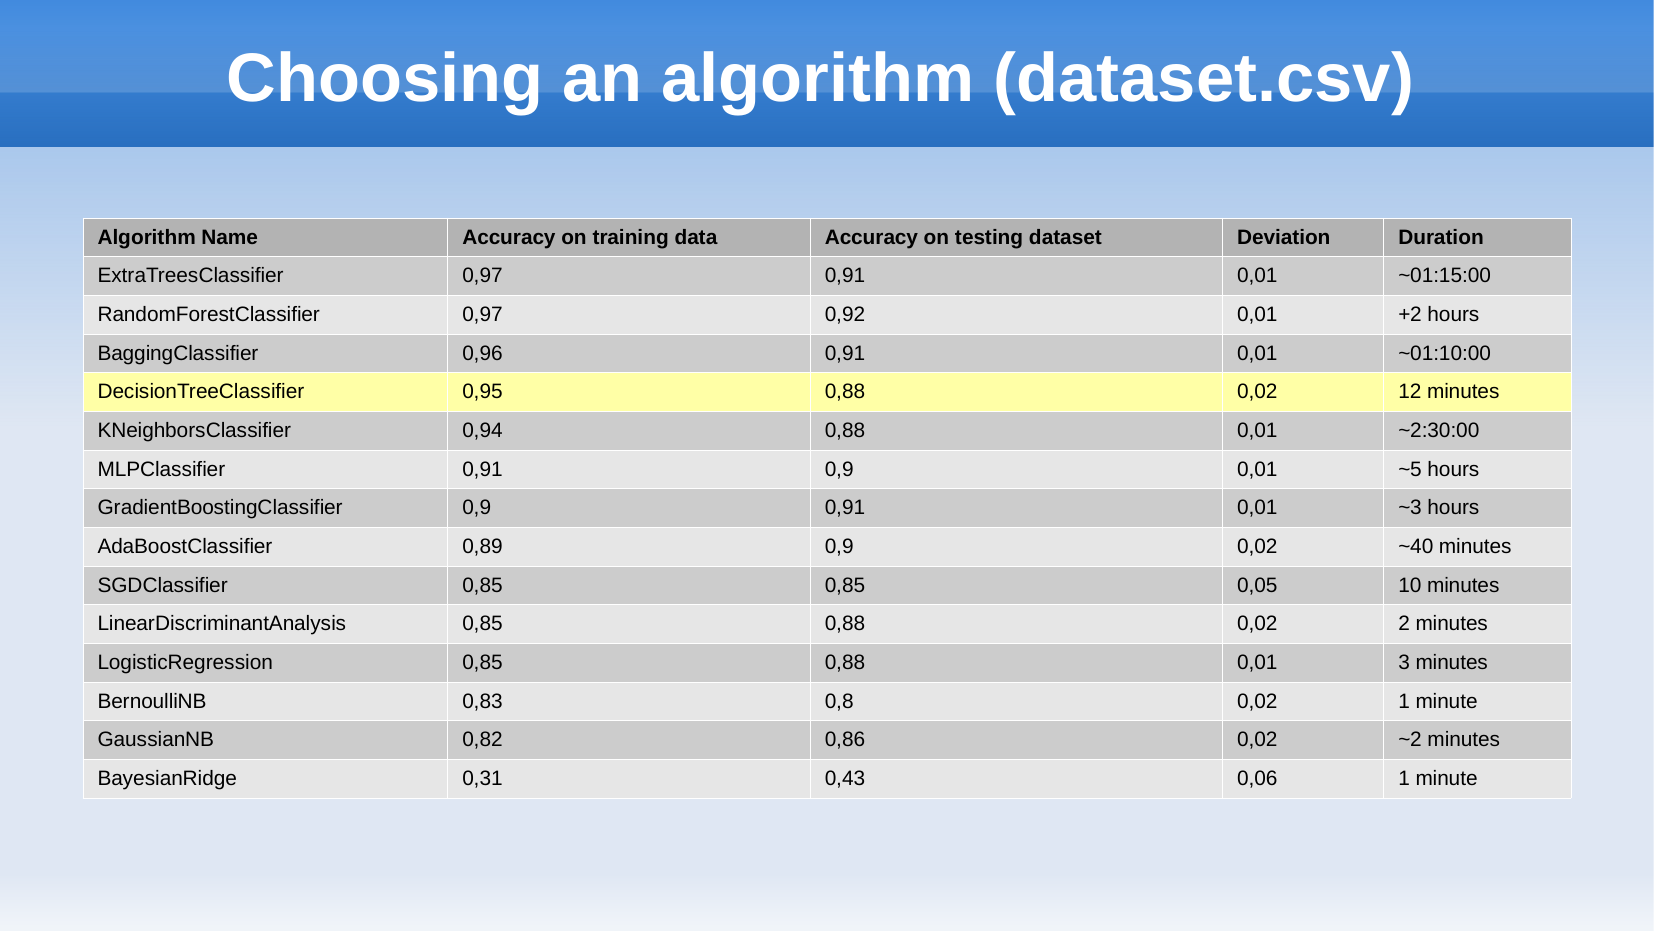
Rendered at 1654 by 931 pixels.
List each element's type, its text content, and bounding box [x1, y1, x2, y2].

table_cell 10 minutes [1384, 567, 1571, 604]
table_cell 1 minute [1384, 760, 1571, 798]
table_header Duration [1384, 219, 1571, 256]
table_cell DecisionTreeClassifier [84, 373, 447, 411]
table_cell 0,01 [1223, 412, 1383, 450]
table_cell 0,97 [448, 257, 810, 295]
table_cell 2 minutes [1384, 605, 1571, 643]
table_cell 0,01 [1223, 451, 1383, 488]
table_cell 0,96 [448, 335, 810, 372]
table_cell RandomForestClassifier [84, 296, 447, 334]
table_cell 0,88 [811, 605, 1222, 643]
table_cell GaussianNB [84, 721, 447, 759]
table_cell ~2:30:00 [1384, 412, 1571, 450]
table_header Accuracy on training data [448, 219, 810, 256]
table_cell 0,88 [811, 412, 1222, 450]
table_cell GradientBoostingClassifier [84, 489, 447, 527]
table_cell AdaBoostClassifier [84, 528, 447, 566]
title Choosing an algorithm (dataset.csv) [76, 0, 1565, 156]
table_cell 0,06 [1223, 760, 1383, 798]
table_cell 0,82 [448, 721, 810, 759]
table_cell 0,85 [448, 644, 810, 682]
table_cell MLPClassifier [84, 451, 447, 488]
table_cell 0,9 [448, 489, 810, 527]
table_cell 0,85 [811, 567, 1222, 604]
table_cell LinearDiscriminantAnalysis [84, 605, 447, 643]
table_header Algorithm Name [84, 219, 447, 256]
table_cell 0,91 [448, 451, 810, 488]
table_cell 0,02 [1223, 605, 1383, 643]
table_cell 0,01 [1223, 489, 1383, 527]
table_cell 0,02 [1223, 528, 1383, 566]
table_cell KNeighborsClassifier [84, 412, 447, 450]
table_cell 0,85 [448, 567, 810, 604]
table_cell ExtraTreesClassifier [84, 257, 447, 295]
table_cell 0,9 [811, 528, 1222, 566]
table_cell 0,8 [811, 683, 1222, 720]
table_cell 0,02 [1223, 373, 1383, 411]
table_cell 0,86 [811, 721, 1222, 759]
table_cell 0,01 [1223, 257, 1383, 295]
table_cell 0,9 [811, 451, 1222, 488]
table_cell 0,85 [448, 605, 810, 643]
table_header Accuracy on testing dataset [811, 219, 1222, 256]
table_cell ~40 minutes [1384, 528, 1571, 566]
table_cell 0,88 [811, 644, 1222, 682]
table_cell 0,91 [811, 257, 1222, 295]
table_cell 0,83 [448, 683, 810, 720]
table_cell ~3 hours [1384, 489, 1571, 527]
table_cell 0,91 [811, 489, 1222, 527]
table_cell 0,01 [1223, 296, 1383, 334]
table_cell 0,02 [1223, 683, 1383, 720]
table_cell 0,01 [1223, 644, 1383, 682]
table_cell ~01:15:00 [1384, 257, 1571, 295]
table_cell ~01:10:00 [1384, 335, 1571, 372]
table_cell +2 hours [1384, 296, 1571, 334]
table_cell 3 minutes [1384, 644, 1571, 682]
table_cell BernoulliNB [84, 683, 447, 720]
table_cell 0,01 [1223, 335, 1383, 372]
table_cell BaggingClassifier [84, 335, 447, 372]
table_cell 0,88 [811, 373, 1222, 411]
table_cell ~2 minutes [1384, 721, 1571, 759]
table_cell 0,89 [448, 528, 810, 566]
table_header Deviation [1223, 219, 1383, 256]
table_cell LogisticRegression [84, 644, 447, 682]
table_cell 0,05 [1223, 567, 1383, 604]
table_cell 0,97 [448, 296, 810, 334]
table_cell 0,92 [811, 296, 1222, 334]
table_cell 0,31 [448, 760, 810, 798]
table_cell 0,02 [1223, 721, 1383, 759]
table_cell 0,91 [811, 335, 1222, 372]
table_cell 0,94 [448, 412, 810, 450]
table_cell BayesianRidge [84, 760, 447, 798]
picture [0, 0, 1654, 931]
table_cell 0,95 [448, 373, 810, 411]
table_cell 1 minute [1384, 683, 1571, 720]
table_cell SGDClassifier [84, 567, 447, 604]
table_cell 0,43 [811, 760, 1222, 798]
table_cell ~5 hours [1384, 451, 1571, 488]
table_cell 12 minutes [1384, 373, 1571, 411]
